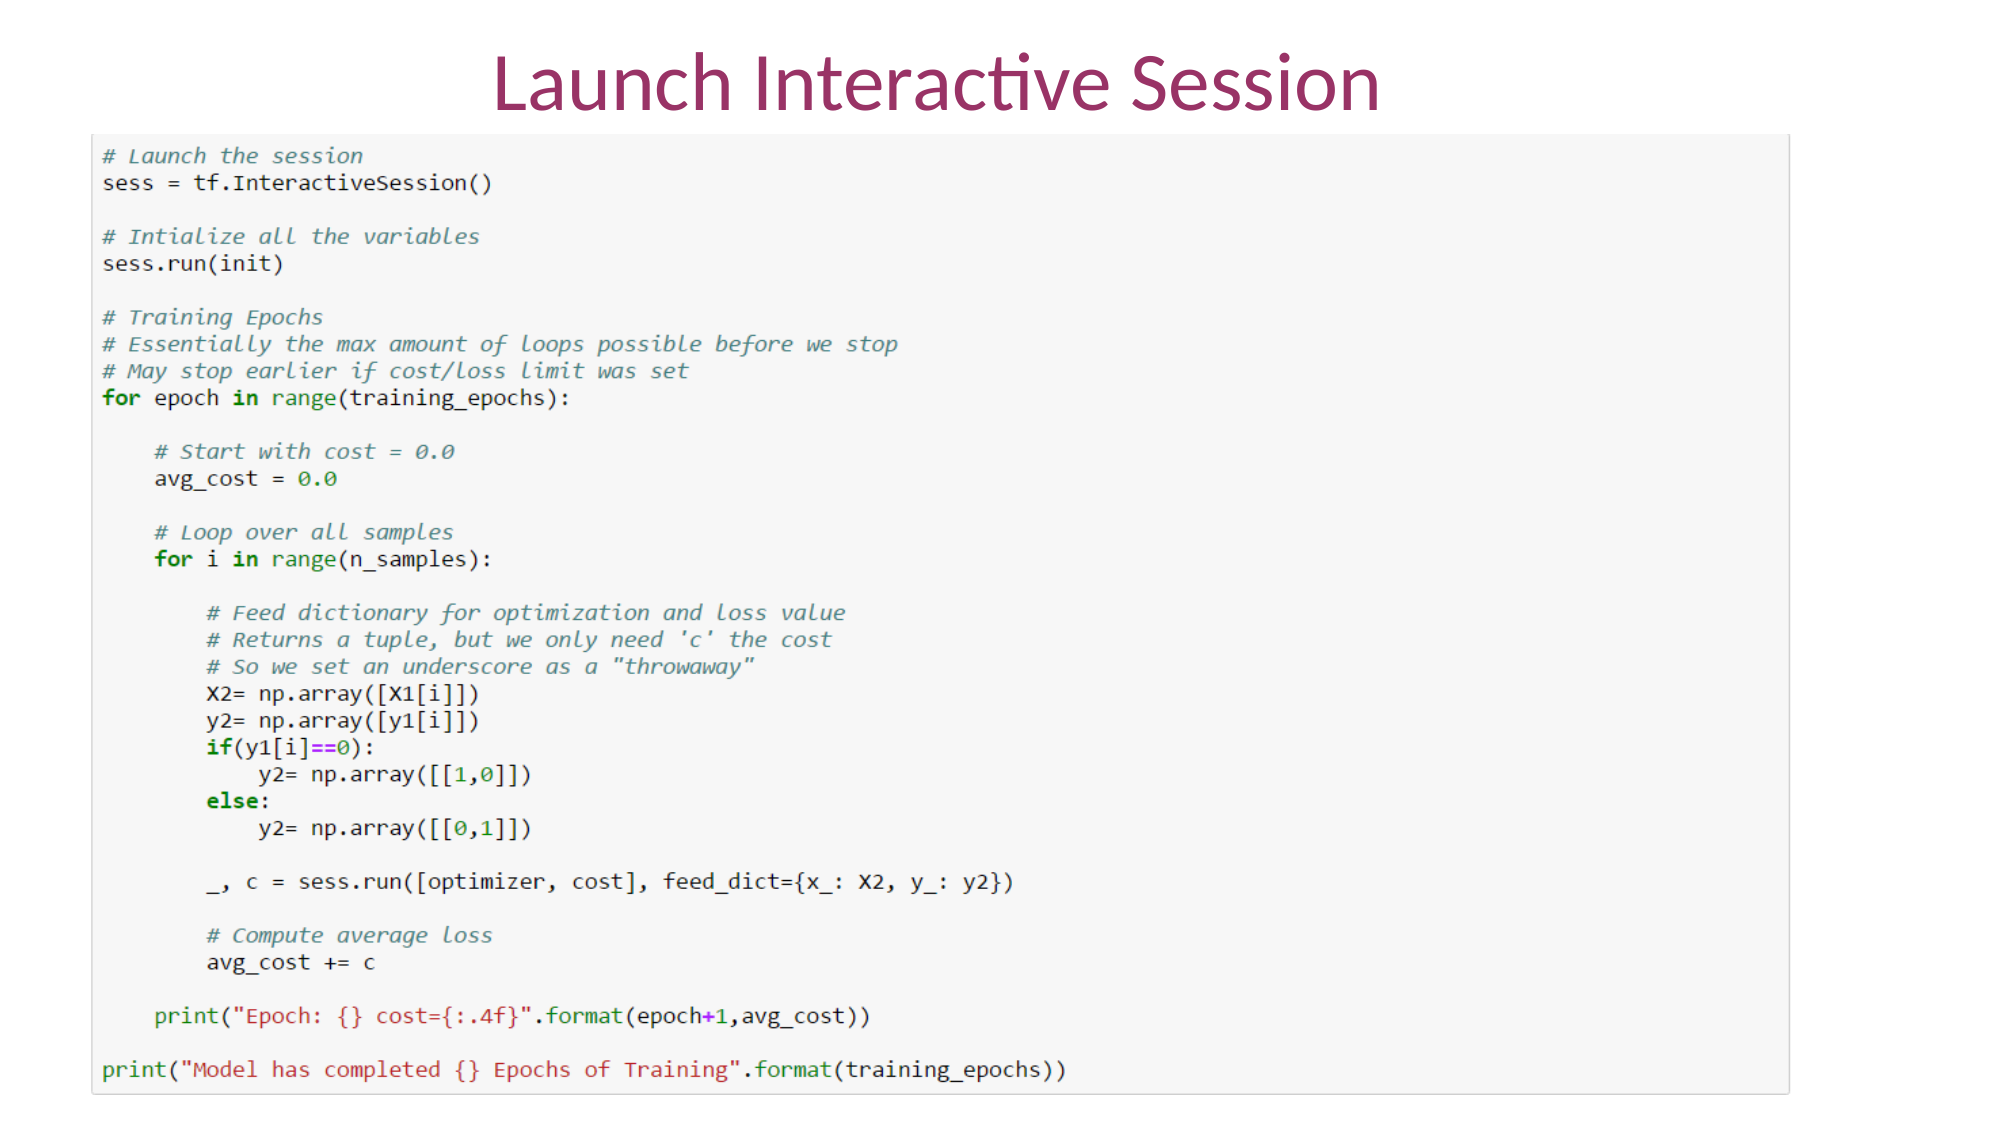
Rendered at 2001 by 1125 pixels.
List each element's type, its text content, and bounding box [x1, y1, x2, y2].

text_box Launch Interactive Session [150, 20, 1726, 136]
picture [90, 134, 1793, 1096]
